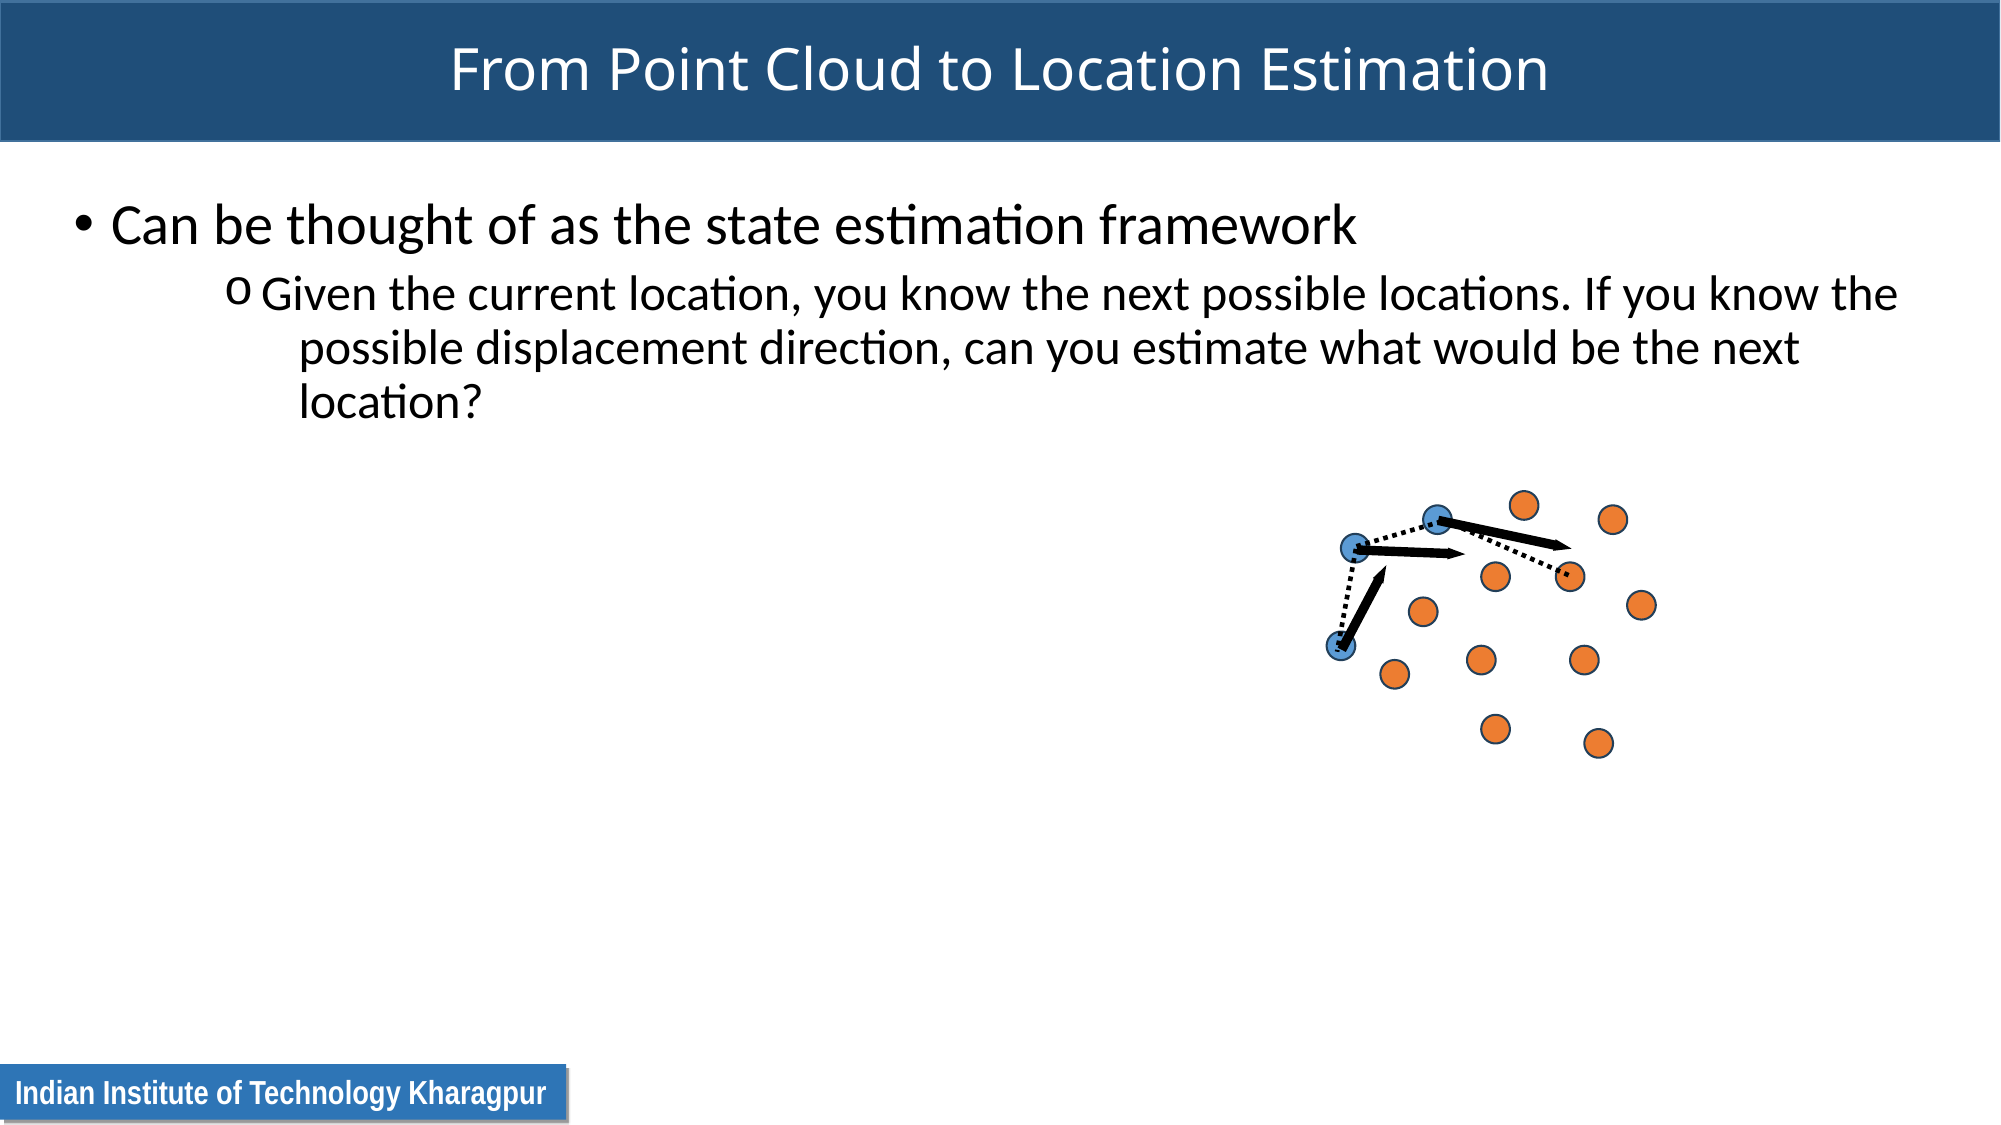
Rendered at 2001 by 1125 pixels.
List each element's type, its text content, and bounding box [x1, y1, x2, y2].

text_box [1467, 645, 1496, 675]
text_box [1408, 597, 1438, 627]
title From Point Cloud to Location Estimation [0, 1, 2000, 141]
text_box [1598, 505, 1628, 534]
list Can be thought of as the state estimation framework Given the current location, you know the next possible locations. If you know the possible displacement direction, can you estimate what would be the next location? [58, 186, 1954, 1065]
text_box [1570, 645, 1599, 675]
text_box [1423, 505, 1452, 534]
text_box [1627, 590, 1656, 620]
text_box [1481, 562, 1510, 592]
text_box [1481, 714, 1510, 744]
text_box [1555, 562, 1585, 592]
text_box [1326, 631, 1356, 661]
text_box [1509, 491, 1539, 520]
text_box [1380, 660, 1409, 689]
text_box [1584, 729, 1613, 758]
text_box [1340, 533, 1368, 563]
